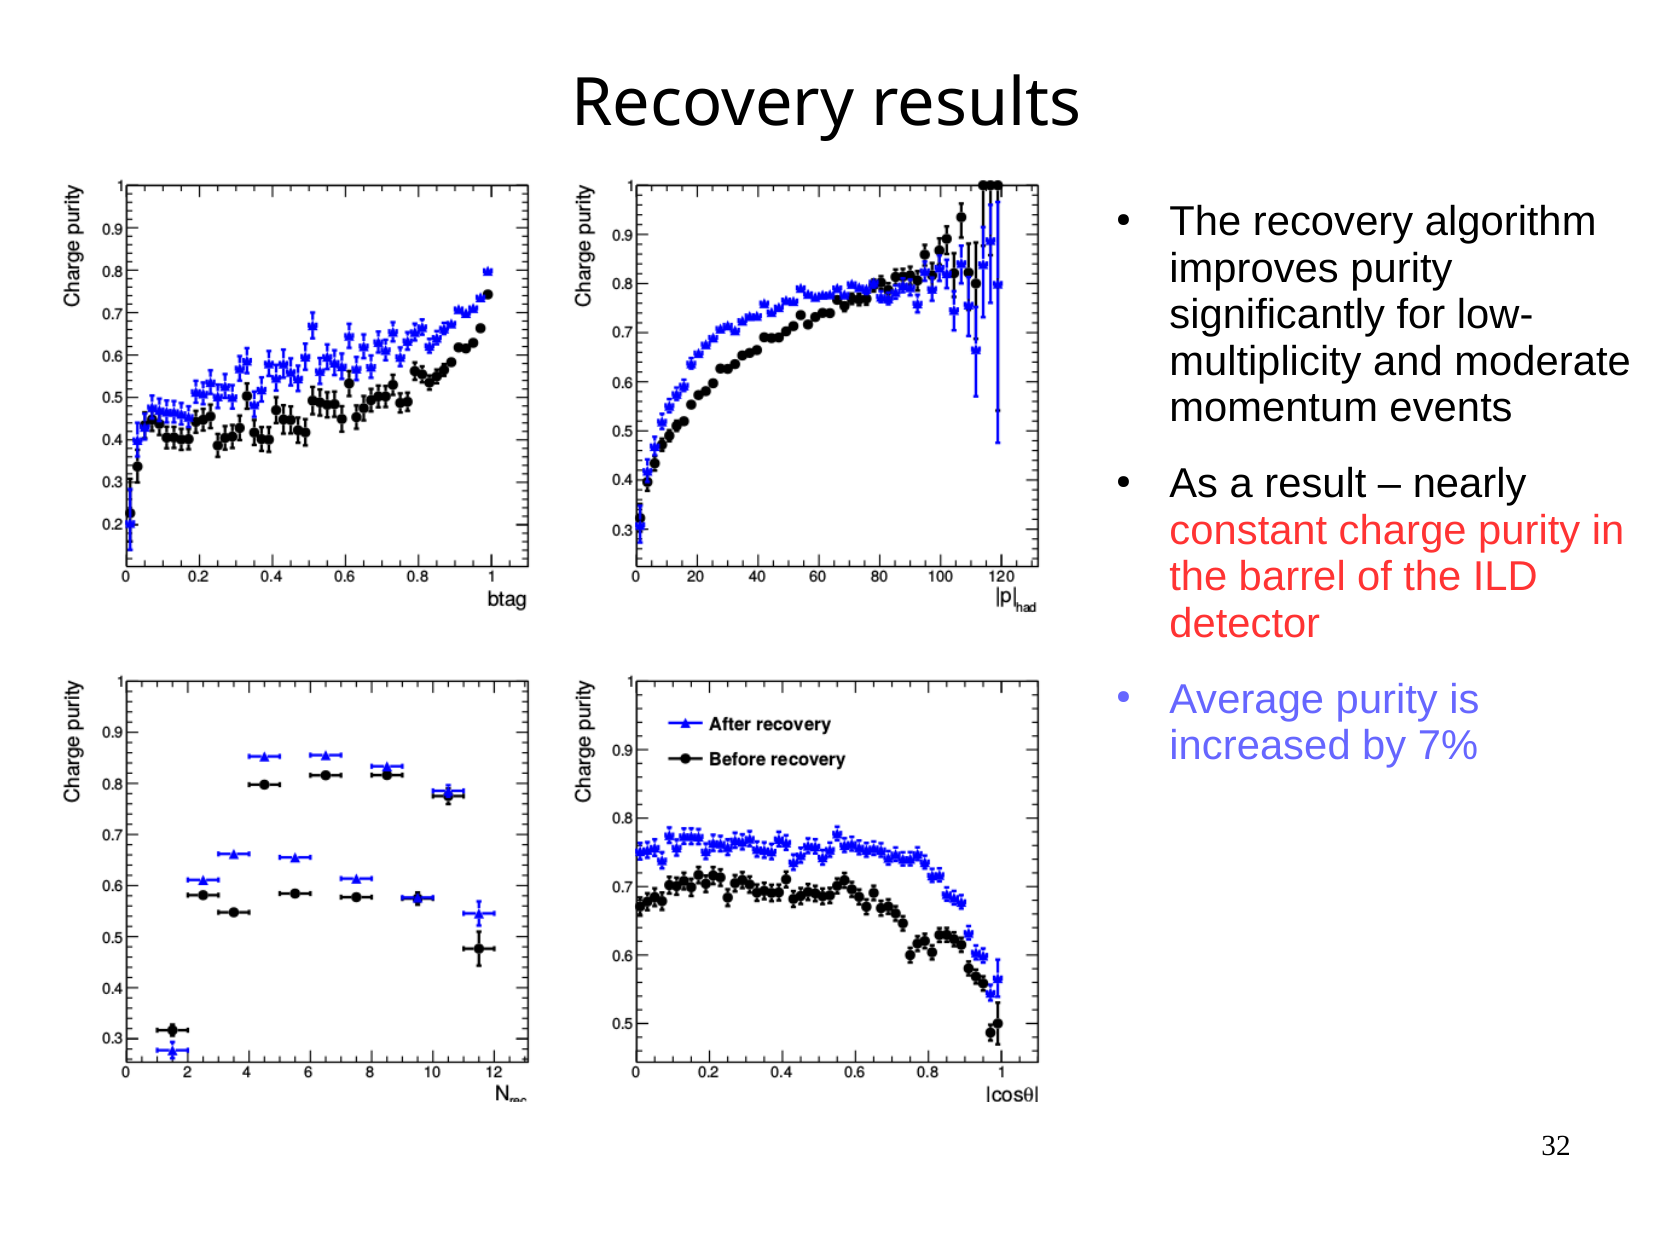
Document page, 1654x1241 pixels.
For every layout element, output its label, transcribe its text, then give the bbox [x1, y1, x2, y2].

list The recovery algorithm improves purity significantly for low-multiplicity and moderate momentum events As a result – nearly constant charge purity in the barrel of the ILD detector Average purity is increased by 7% [1098, 198, 1639, 1189]
title Recovery results [82, 49, 1571, 151]
picture [50, 156, 1055, 1102]
